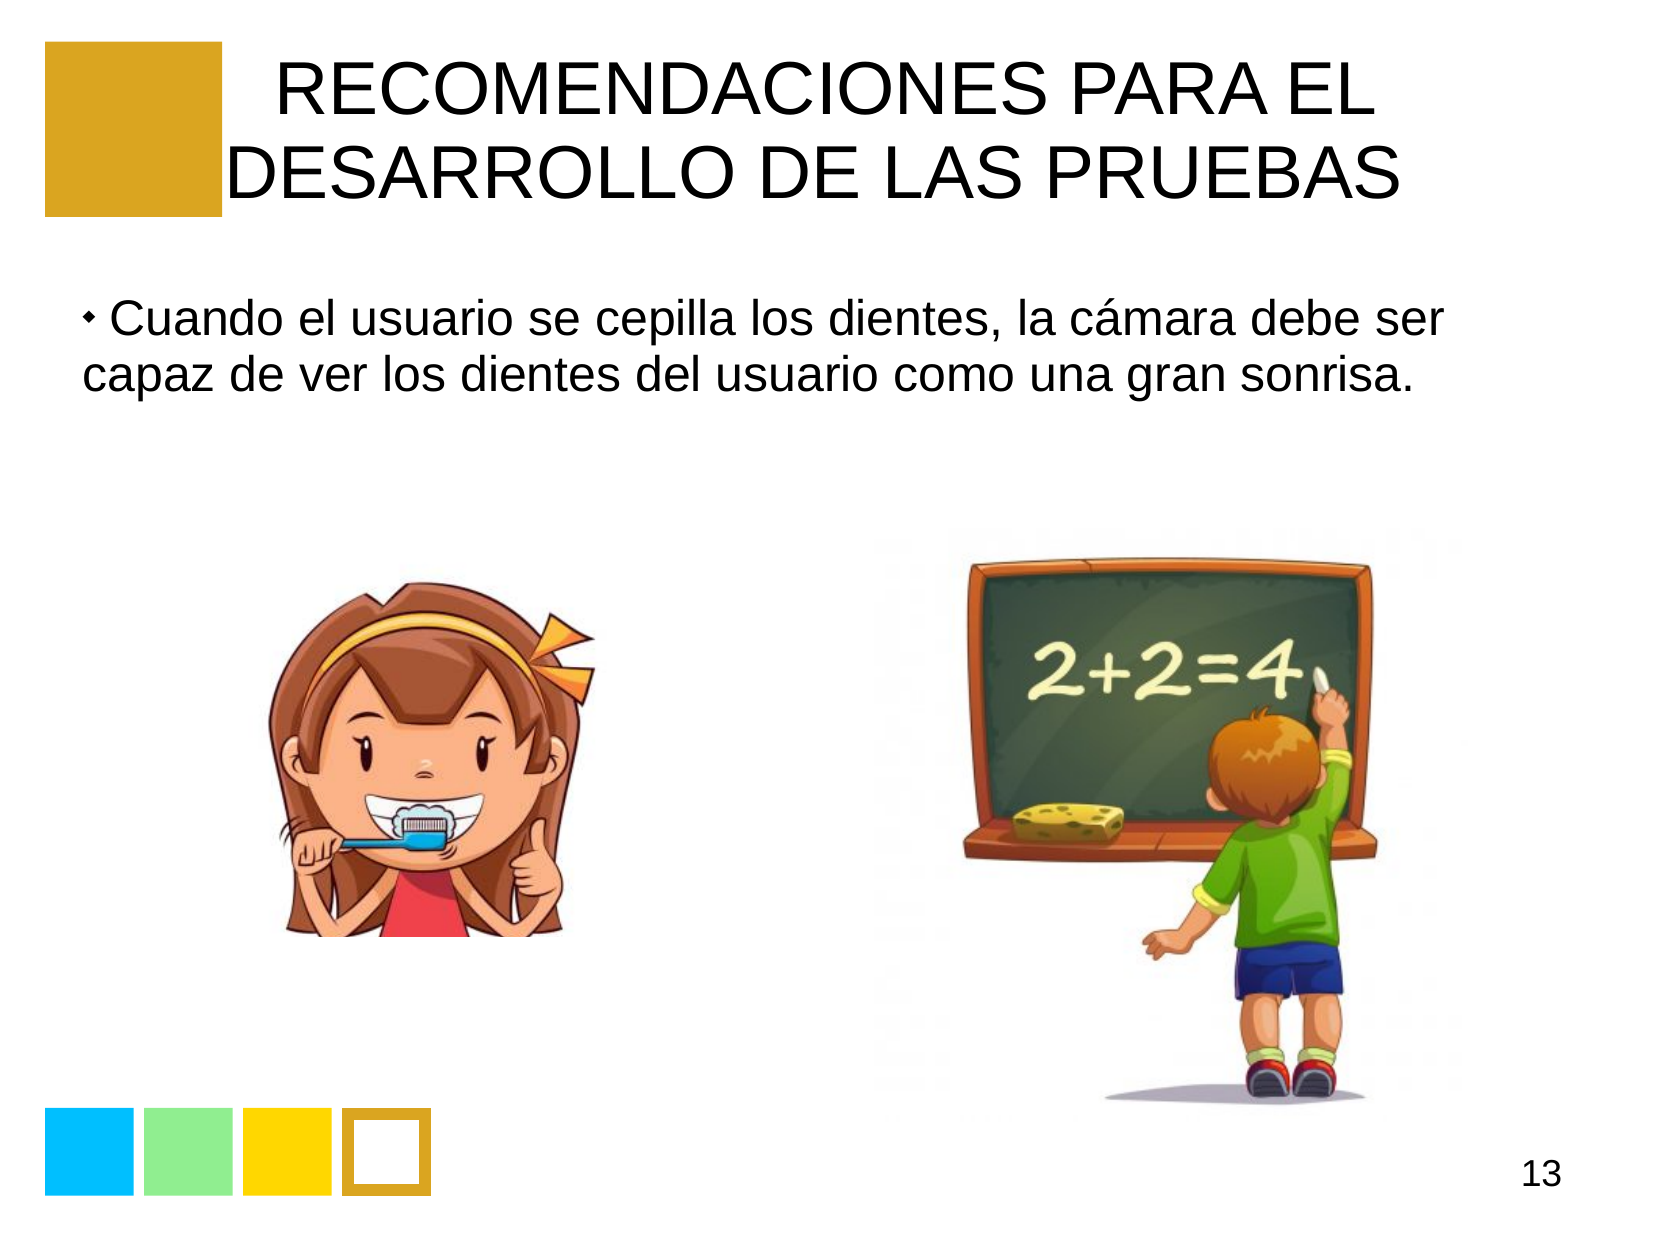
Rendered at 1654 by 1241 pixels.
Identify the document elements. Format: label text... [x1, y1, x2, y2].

text_box <number> [1506, 1145, 1654, 1217]
picture [874, 528, 1468, 1123]
title RECOMENDACIONES PARA EL DESARROLLO DE LAS PRUEBAS [224, 47, 1571, 216]
picture [10, 413, 839, 937]
subtitle Cuando el usuario se cepilla los dientes, la cámara debe ser capaz de ver los dientes del usuario como una gran sonrisa. [82, 290, 1538, 1010]
